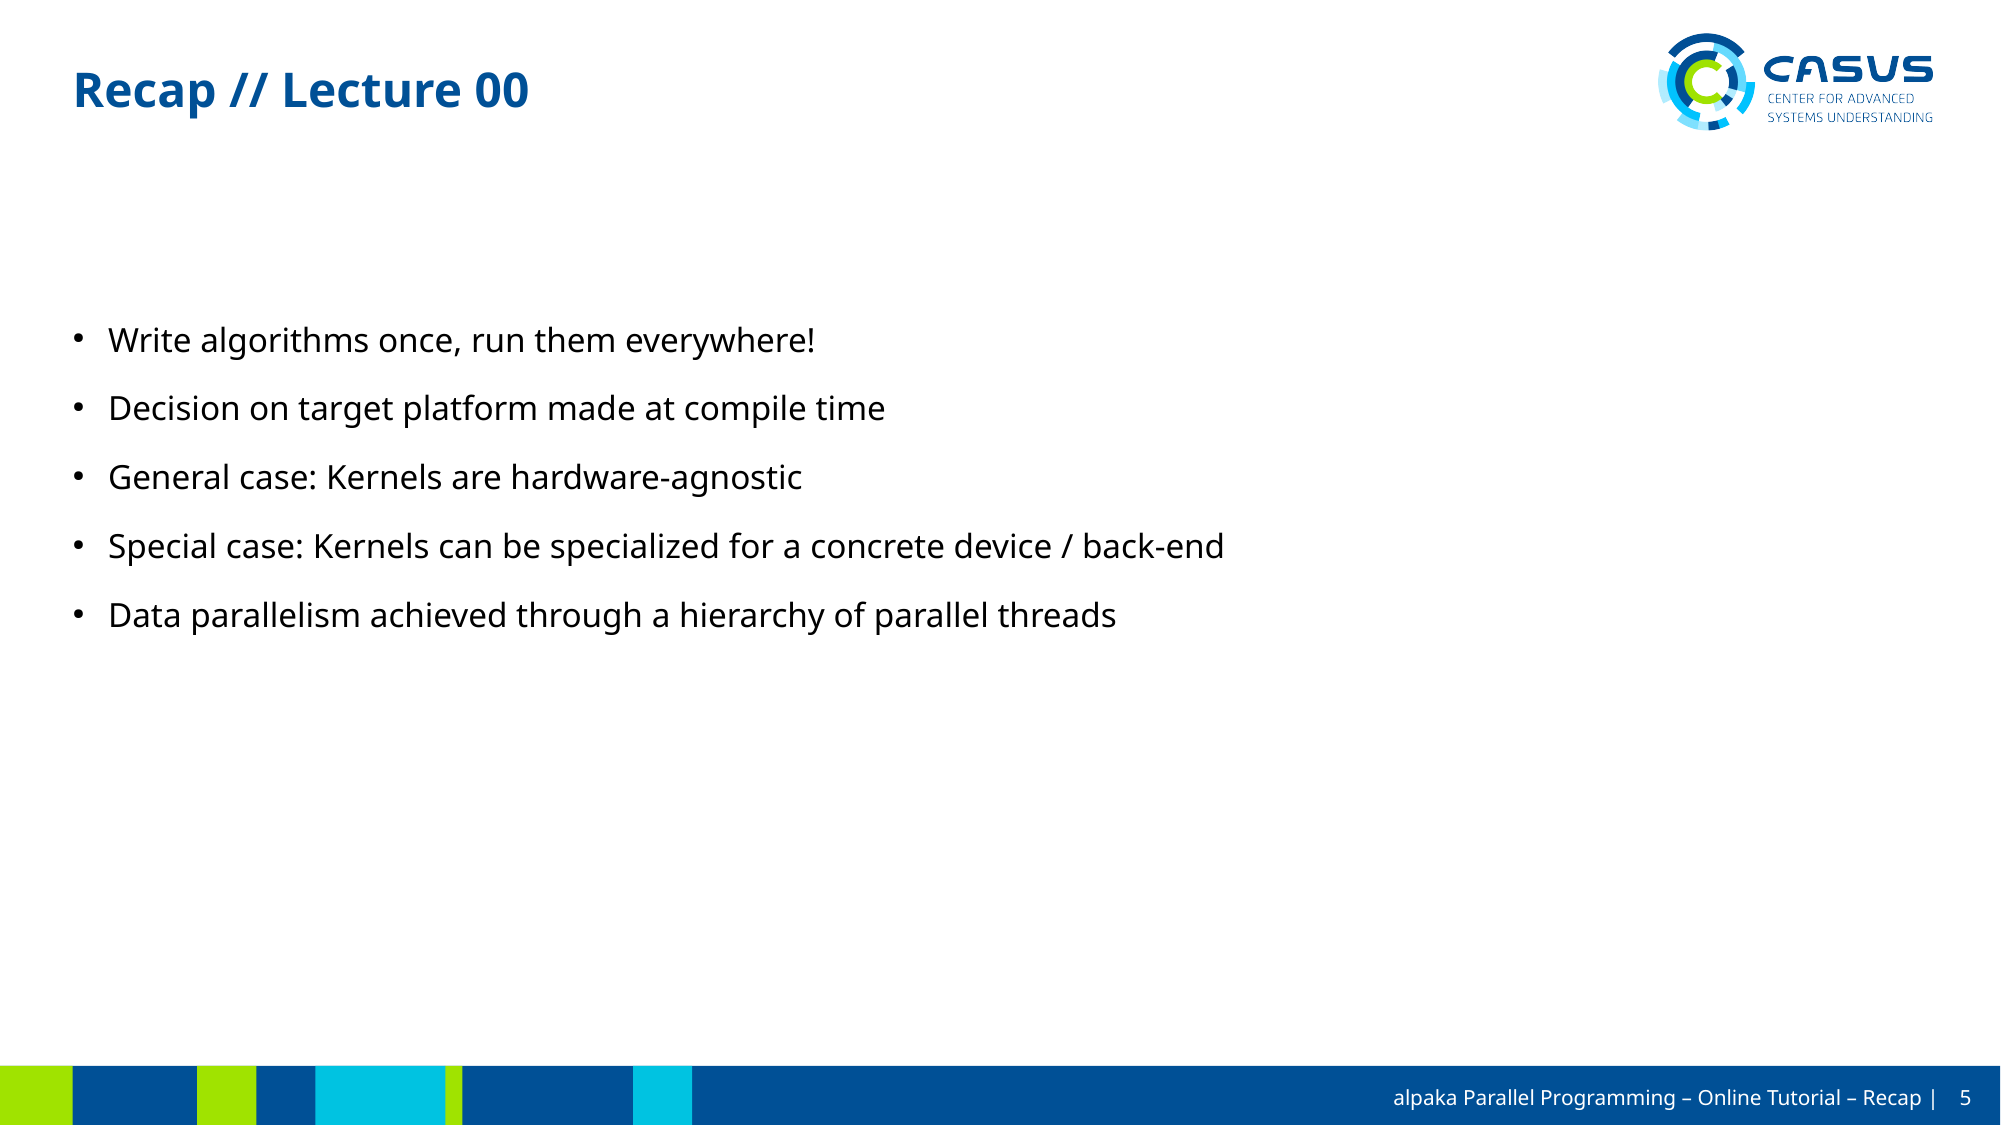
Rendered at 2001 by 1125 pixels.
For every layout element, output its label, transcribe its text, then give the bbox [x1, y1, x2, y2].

picture [1658, 33, 1933, 131]
list Write algorithms once, run them everywhere! Decision on target platform made at compile time General case: Kernels are hardware-agnostic Special case: Kernels can be specialized for a concrete device / back-end Data parallelism achieved through a hierarchy of parallel threads [72, 316, 1620, 979]
title Recap // Lecture 00 [72, 54, 1620, 123]
